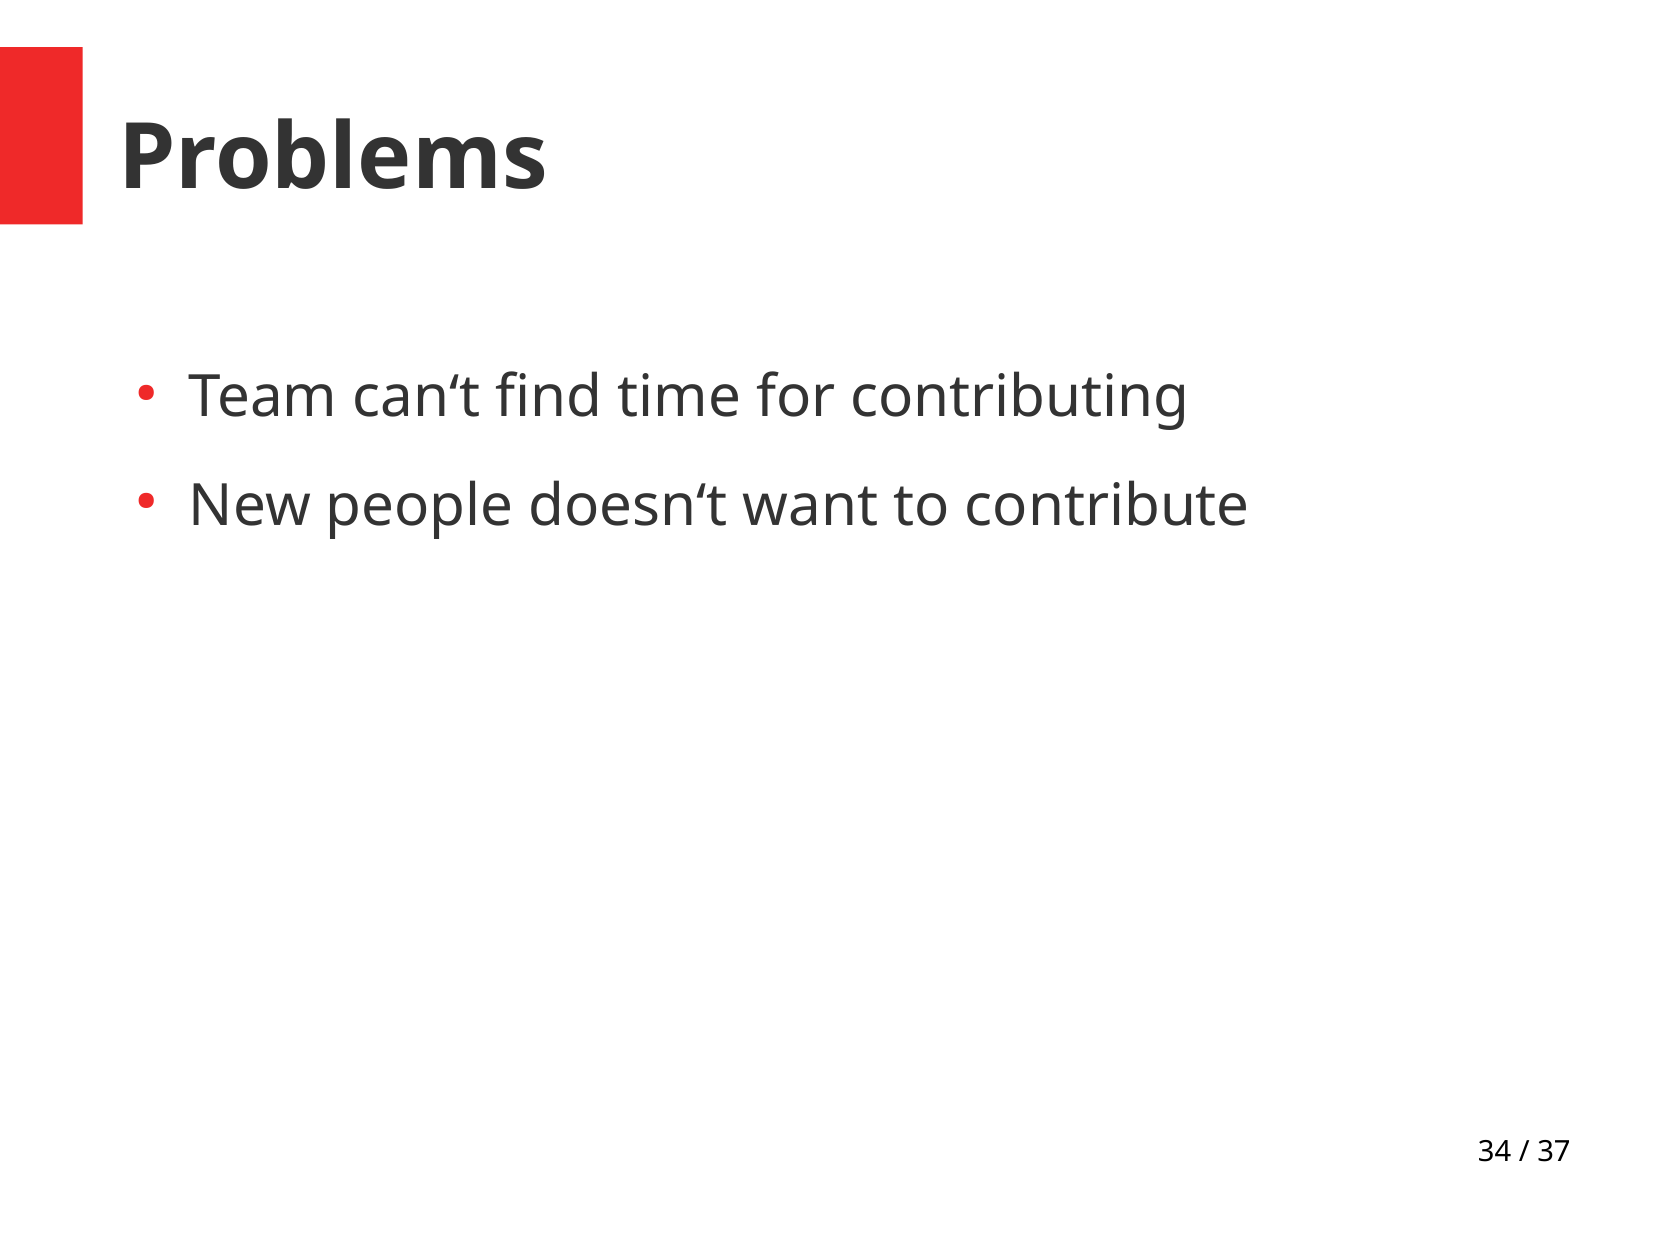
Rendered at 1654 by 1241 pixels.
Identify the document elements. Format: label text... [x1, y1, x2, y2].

list Team can‘t find time for contributing New people doesn‘t want to contribute [118, 354, 1536, 1074]
title Problems [118, 49, 1571, 257]
